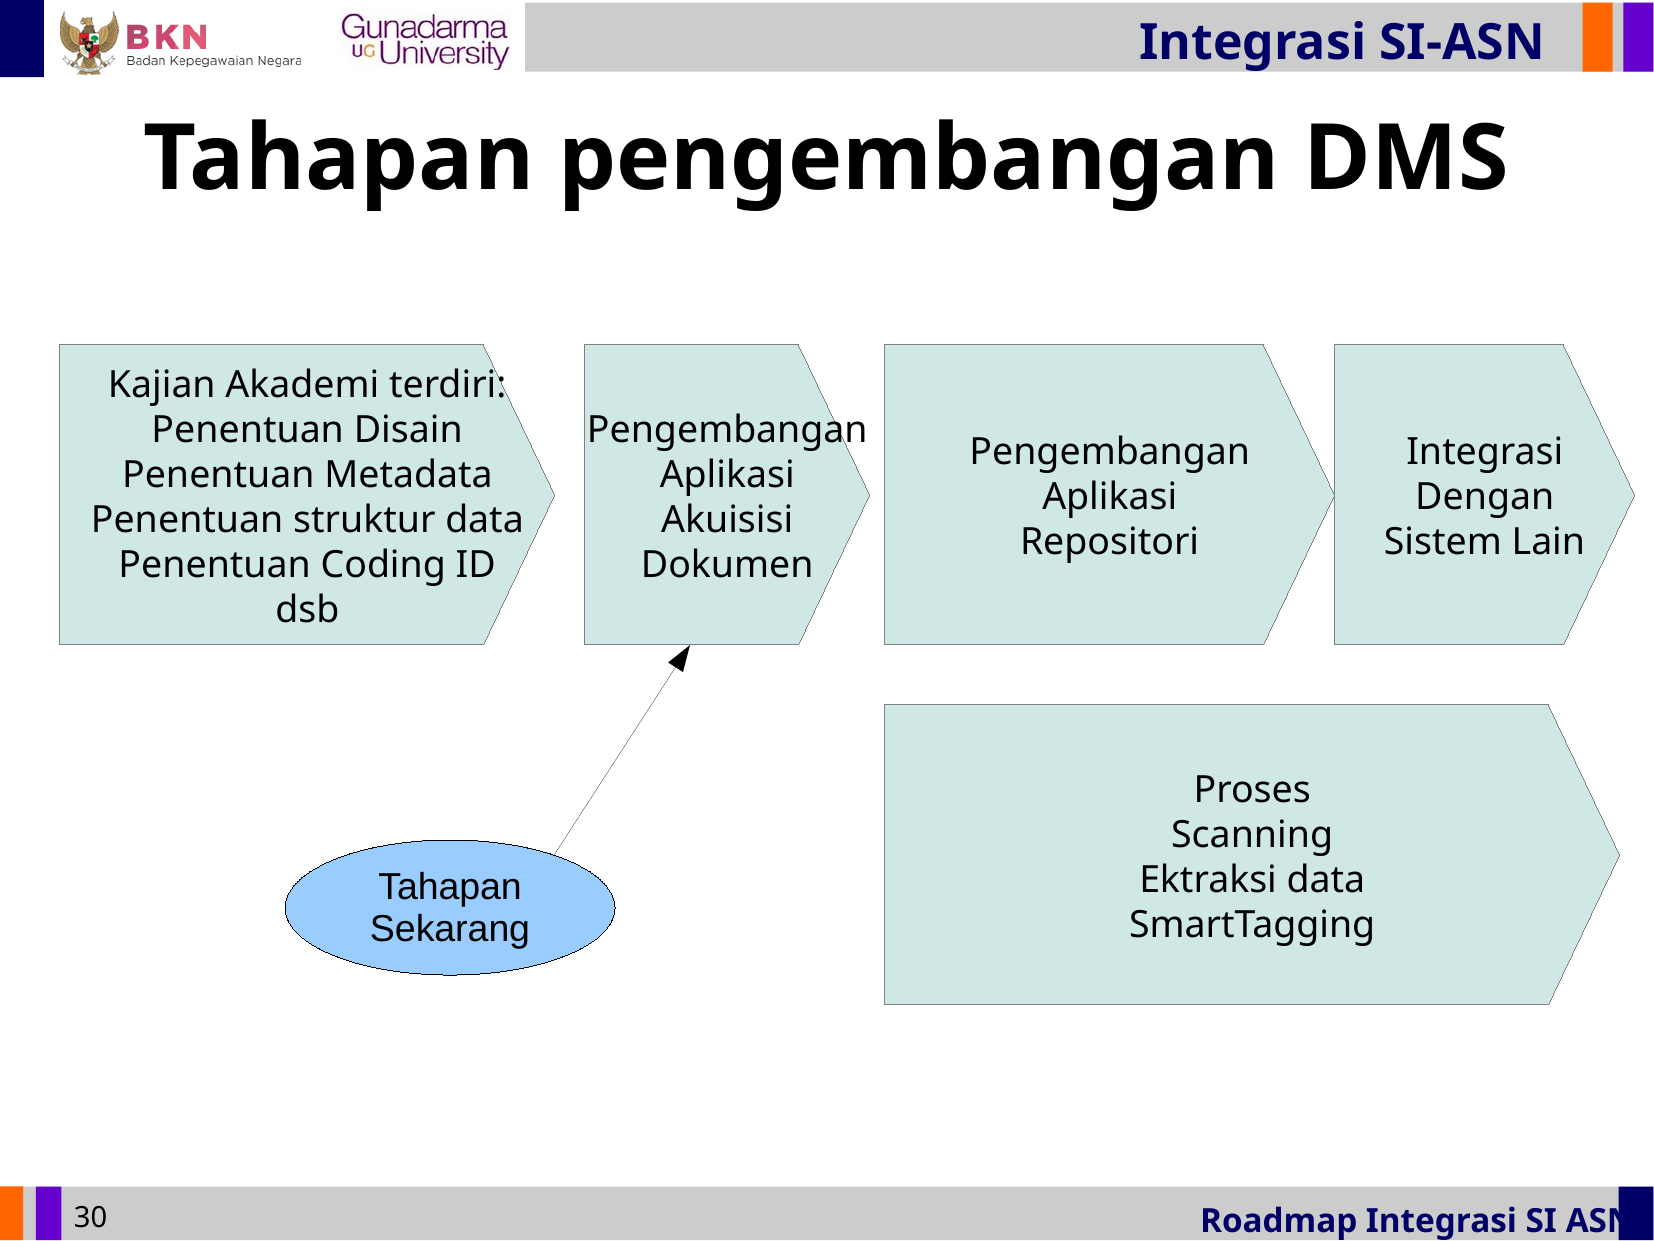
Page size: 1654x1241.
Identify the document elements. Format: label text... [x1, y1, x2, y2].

picture [340, 0, 510, 49]
text_box Pengembangan Aplikasi Repositori [884, 344, 1334, 645]
picture [60, 11, 301, 75]
text_box Integrasi Dengan Sistem Lain [1334, 344, 1635, 645]
text_box Pengembangan Aplikasi Akuisisi Dokumen [584, 344, 870, 645]
text_box Tahapan pengembangan DMS [82, 49, 1571, 257]
text_box Tahapan Sekarang [285, 840, 616, 976]
text_box Kajian Akademi terdiri: Penentuan Disain Penentuan Metadata Penentuan struktur data Penentuan Coding ID dsb [59, 344, 555, 645]
text_box Proses Scanning Ektraksi data SmartTagging [884, 704, 1620, 1005]
